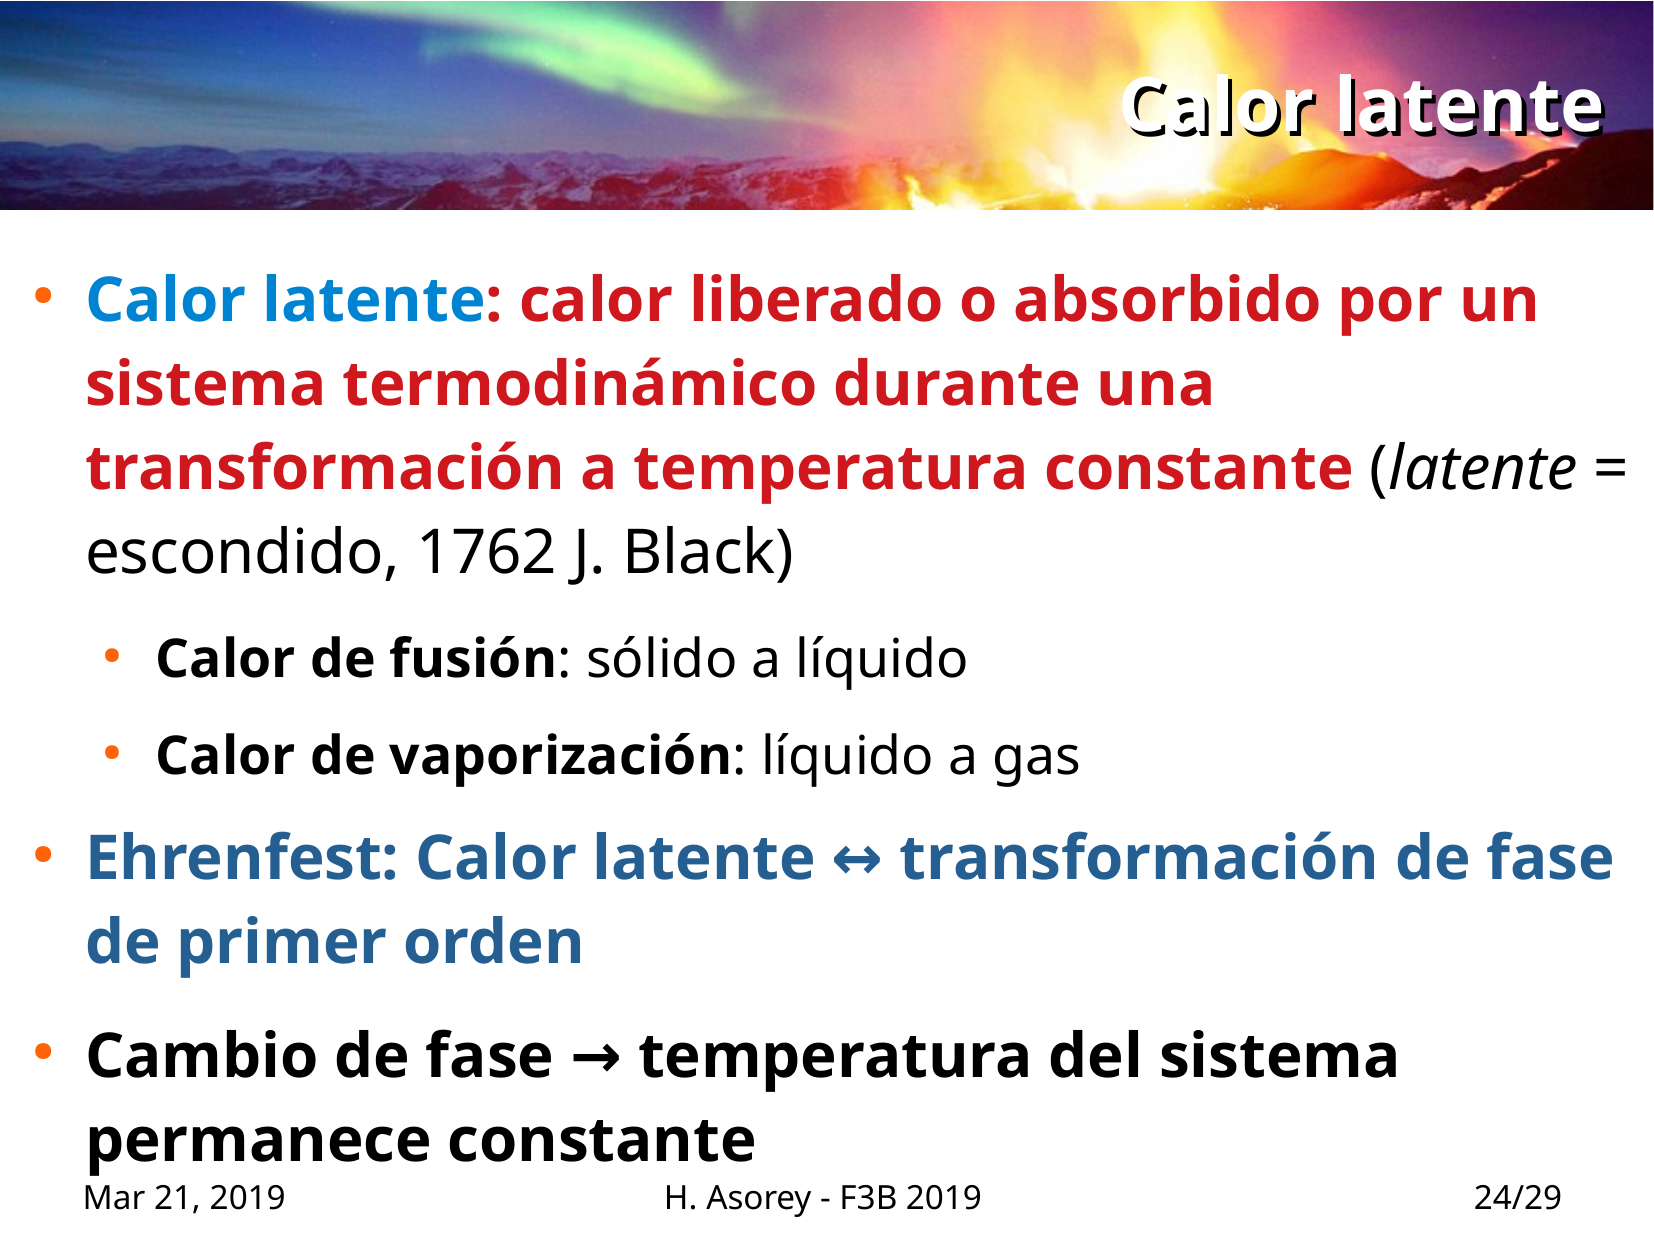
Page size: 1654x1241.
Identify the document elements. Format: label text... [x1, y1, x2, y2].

list Calor latente: calor liberado o absorbido por un sistema termodinámico durante una transformación a temperatura constante (latente = escondido, 1762 J. Black) Calor de fusión: sólido a líquido Calor de vaporización: líquido a gas Ehrenfest: Calor latente ↔ transformación de fase de primer orden Cambio de fase → temperatura del sistema permanece constante [15, 255, 1636, 1186]
picture [0, 1, 1654, 210]
title Calor latente [45, 15, 1606, 191]
